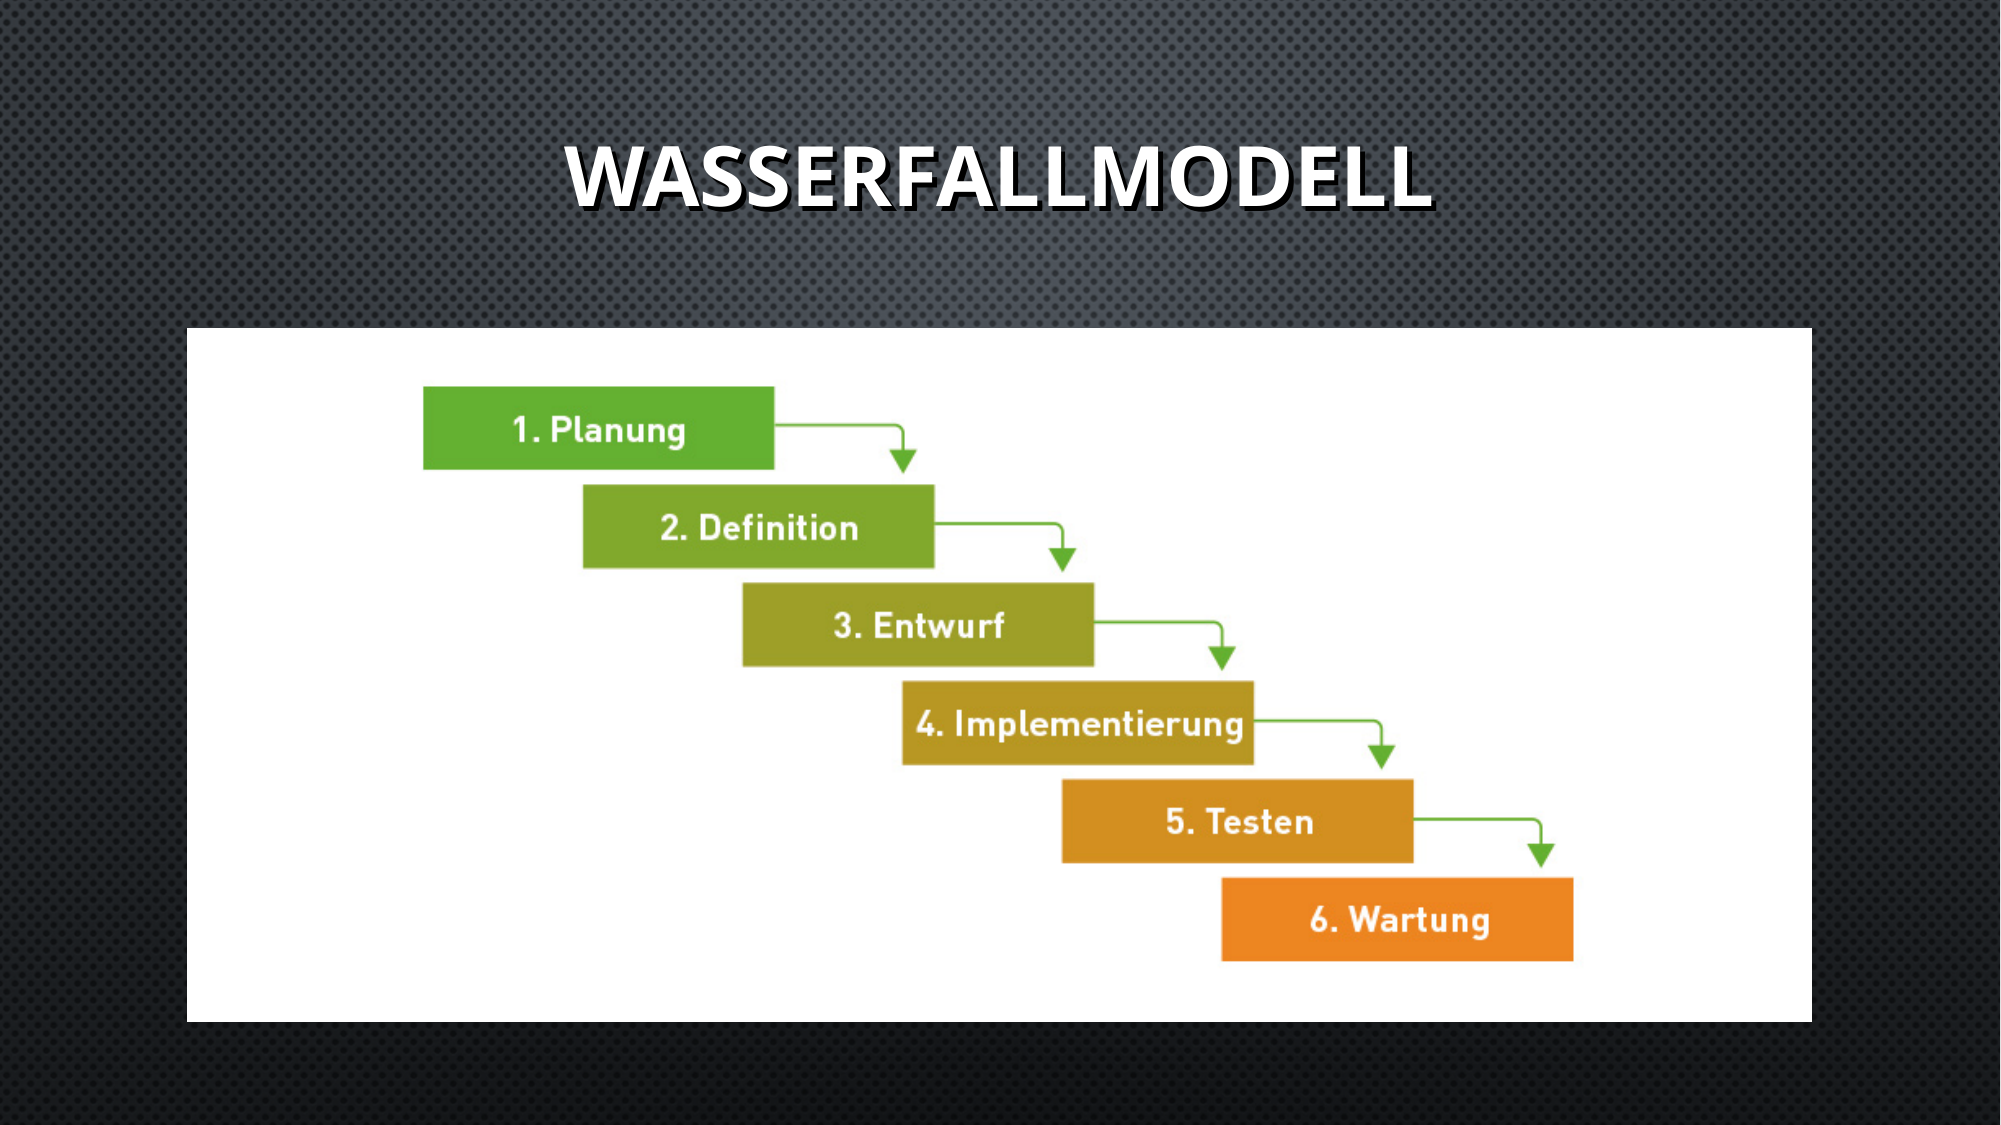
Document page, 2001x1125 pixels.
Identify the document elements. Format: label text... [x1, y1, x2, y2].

picture [187, 328, 1812, 1022]
title Wasserfallmodell [187, 17, 1813, 330]
